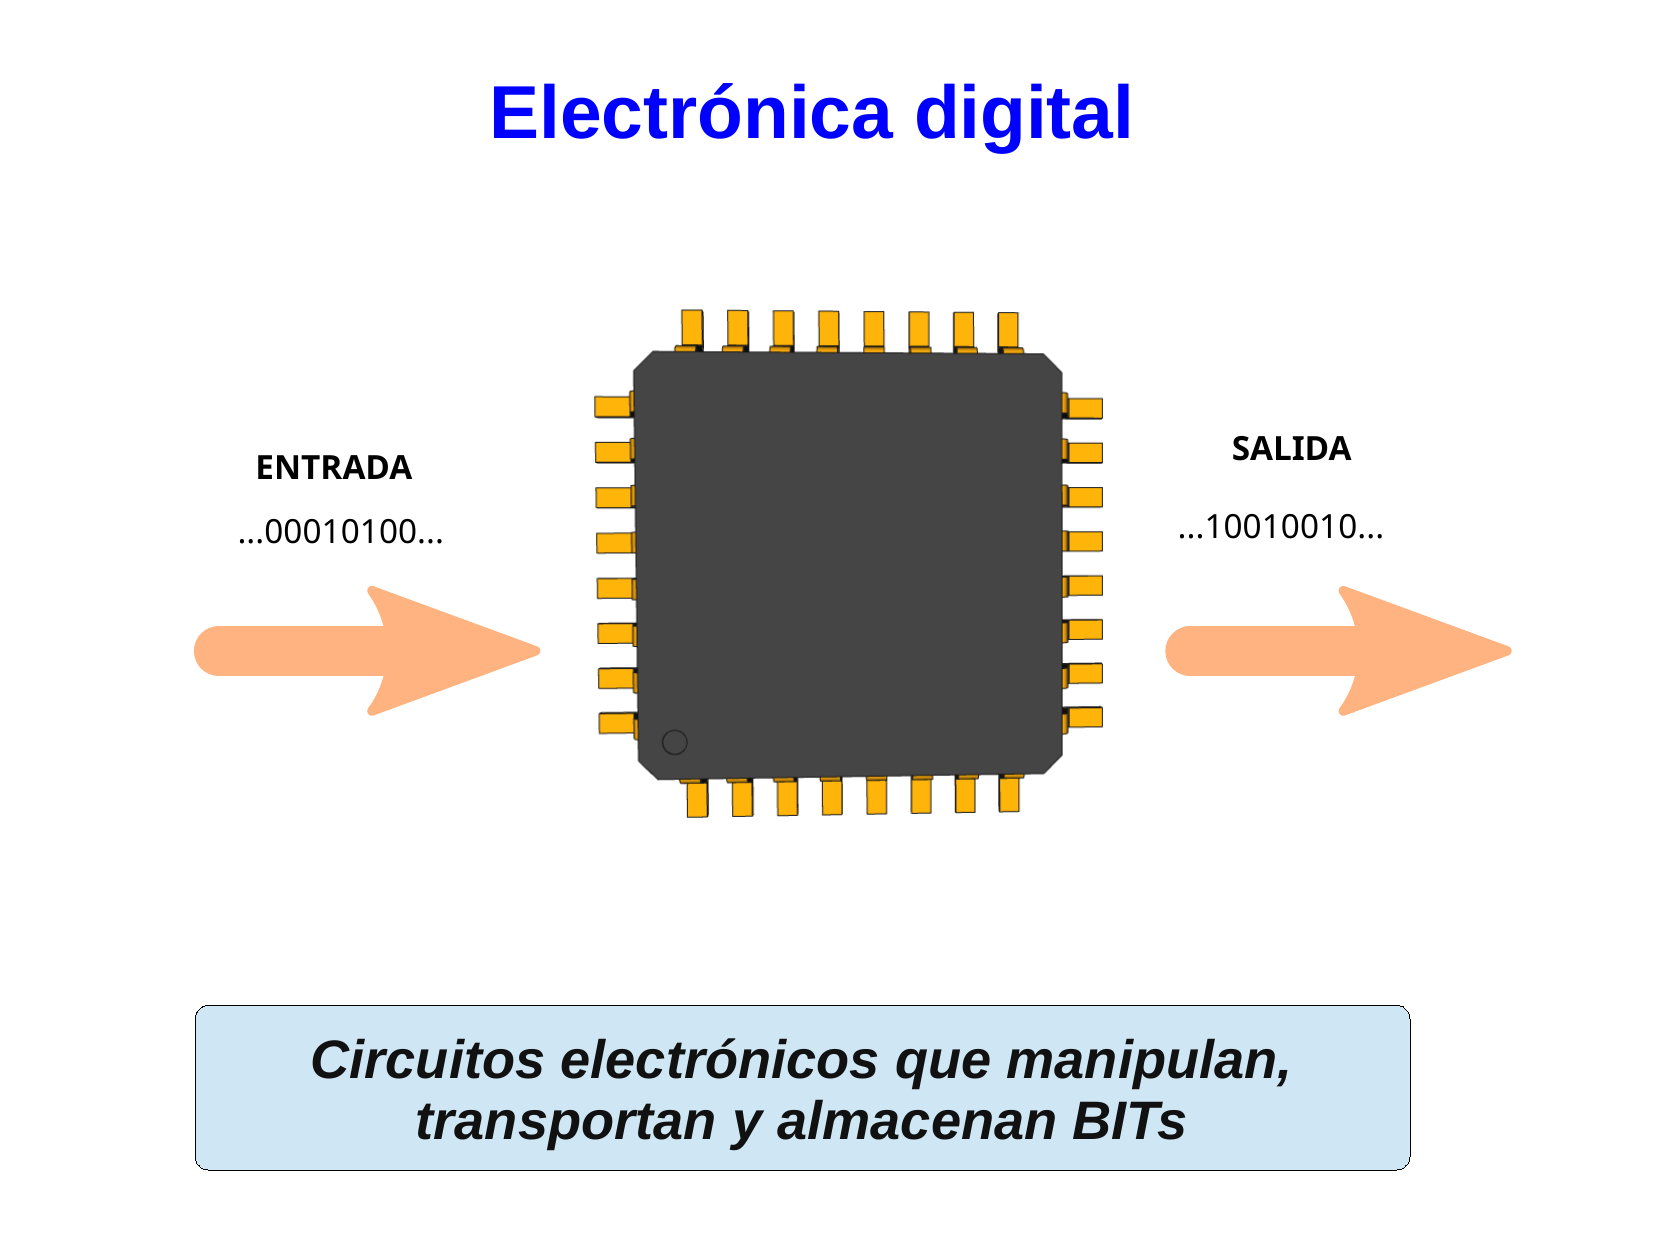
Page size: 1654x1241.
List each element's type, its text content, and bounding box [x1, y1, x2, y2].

text_box Electrónica digital [64, 59, 1561, 166]
picture [135, 236, 1556, 856]
text_box Circuitos electrónicos que manipulan, transportan y almacenan BITs [195, 1011, 1411, 1171]
text_box [197, 1005, 1408, 1011]
